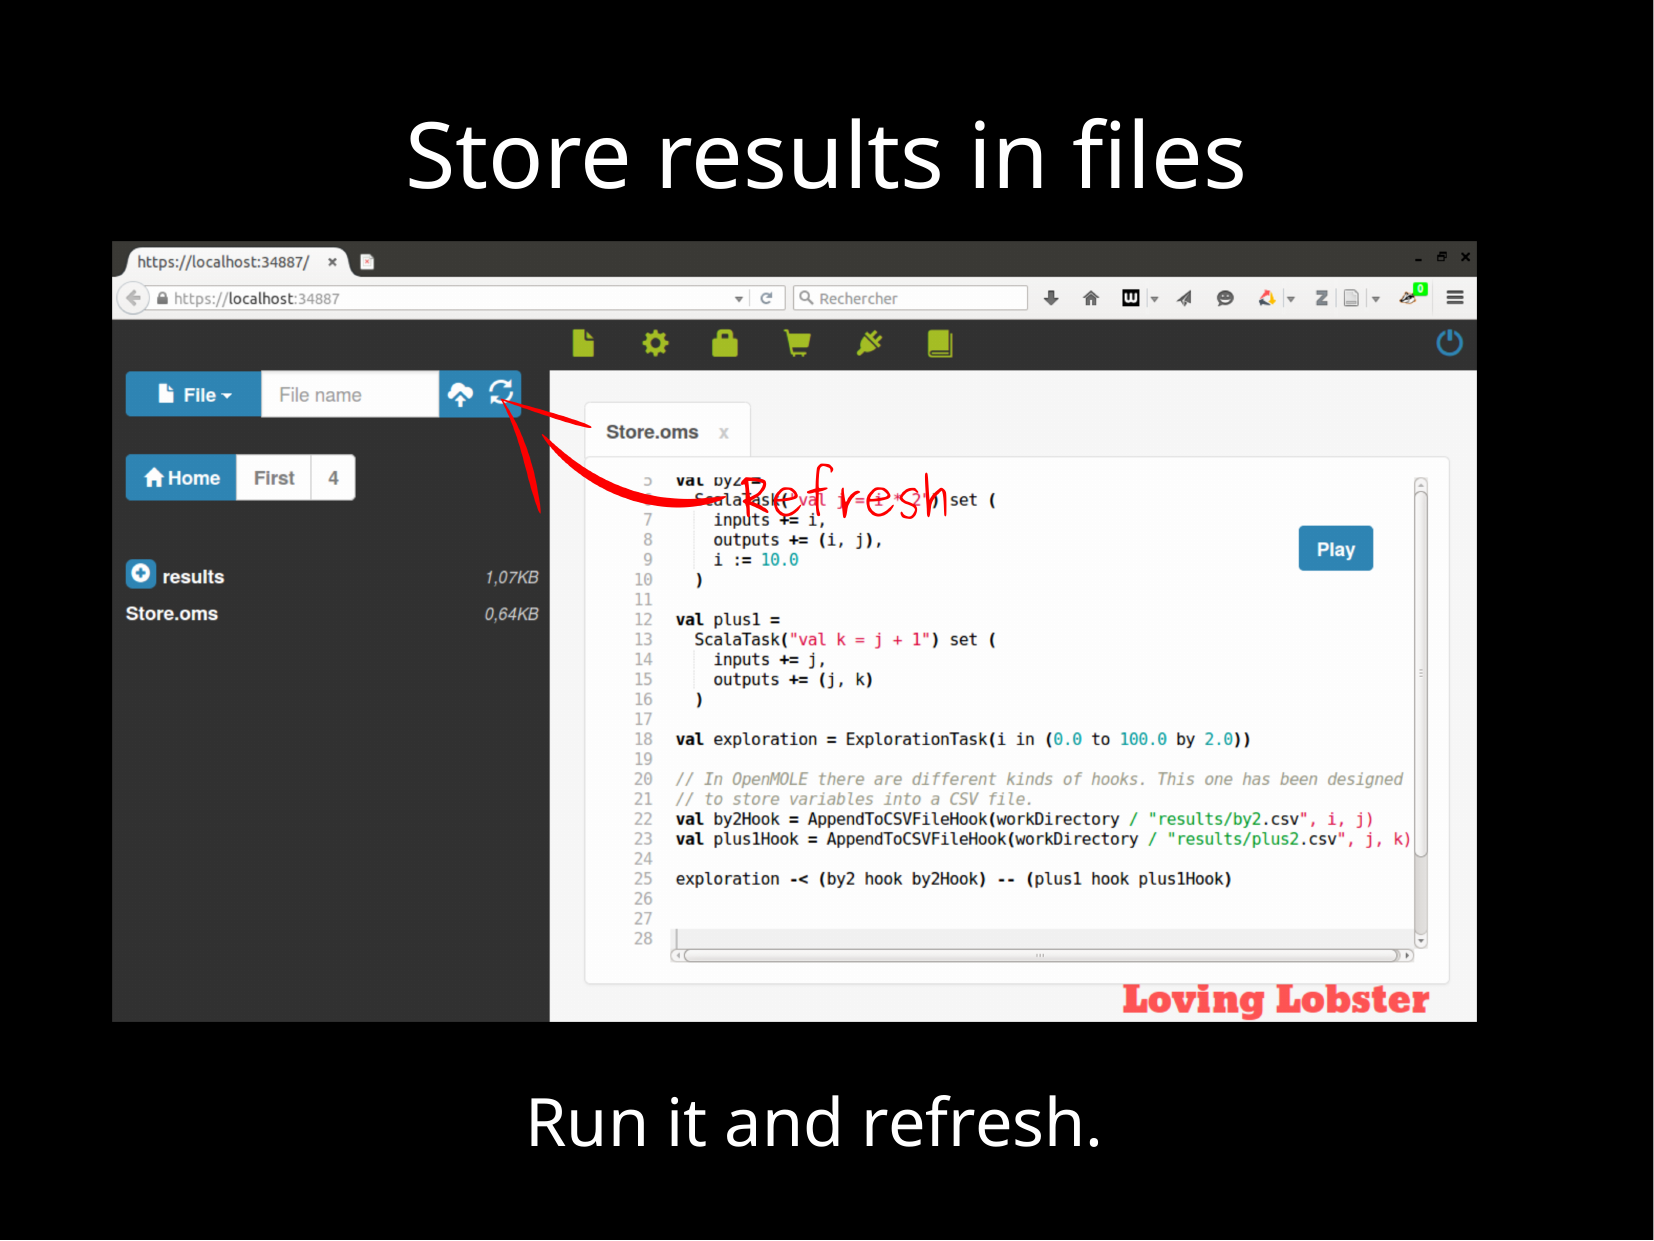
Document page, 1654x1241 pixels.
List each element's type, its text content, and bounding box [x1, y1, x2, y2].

picture [112, 241, 1477, 1022]
title Store results in files [82, 49, 1571, 257]
list Run it and refresh. [41, 1074, 1589, 1211]
